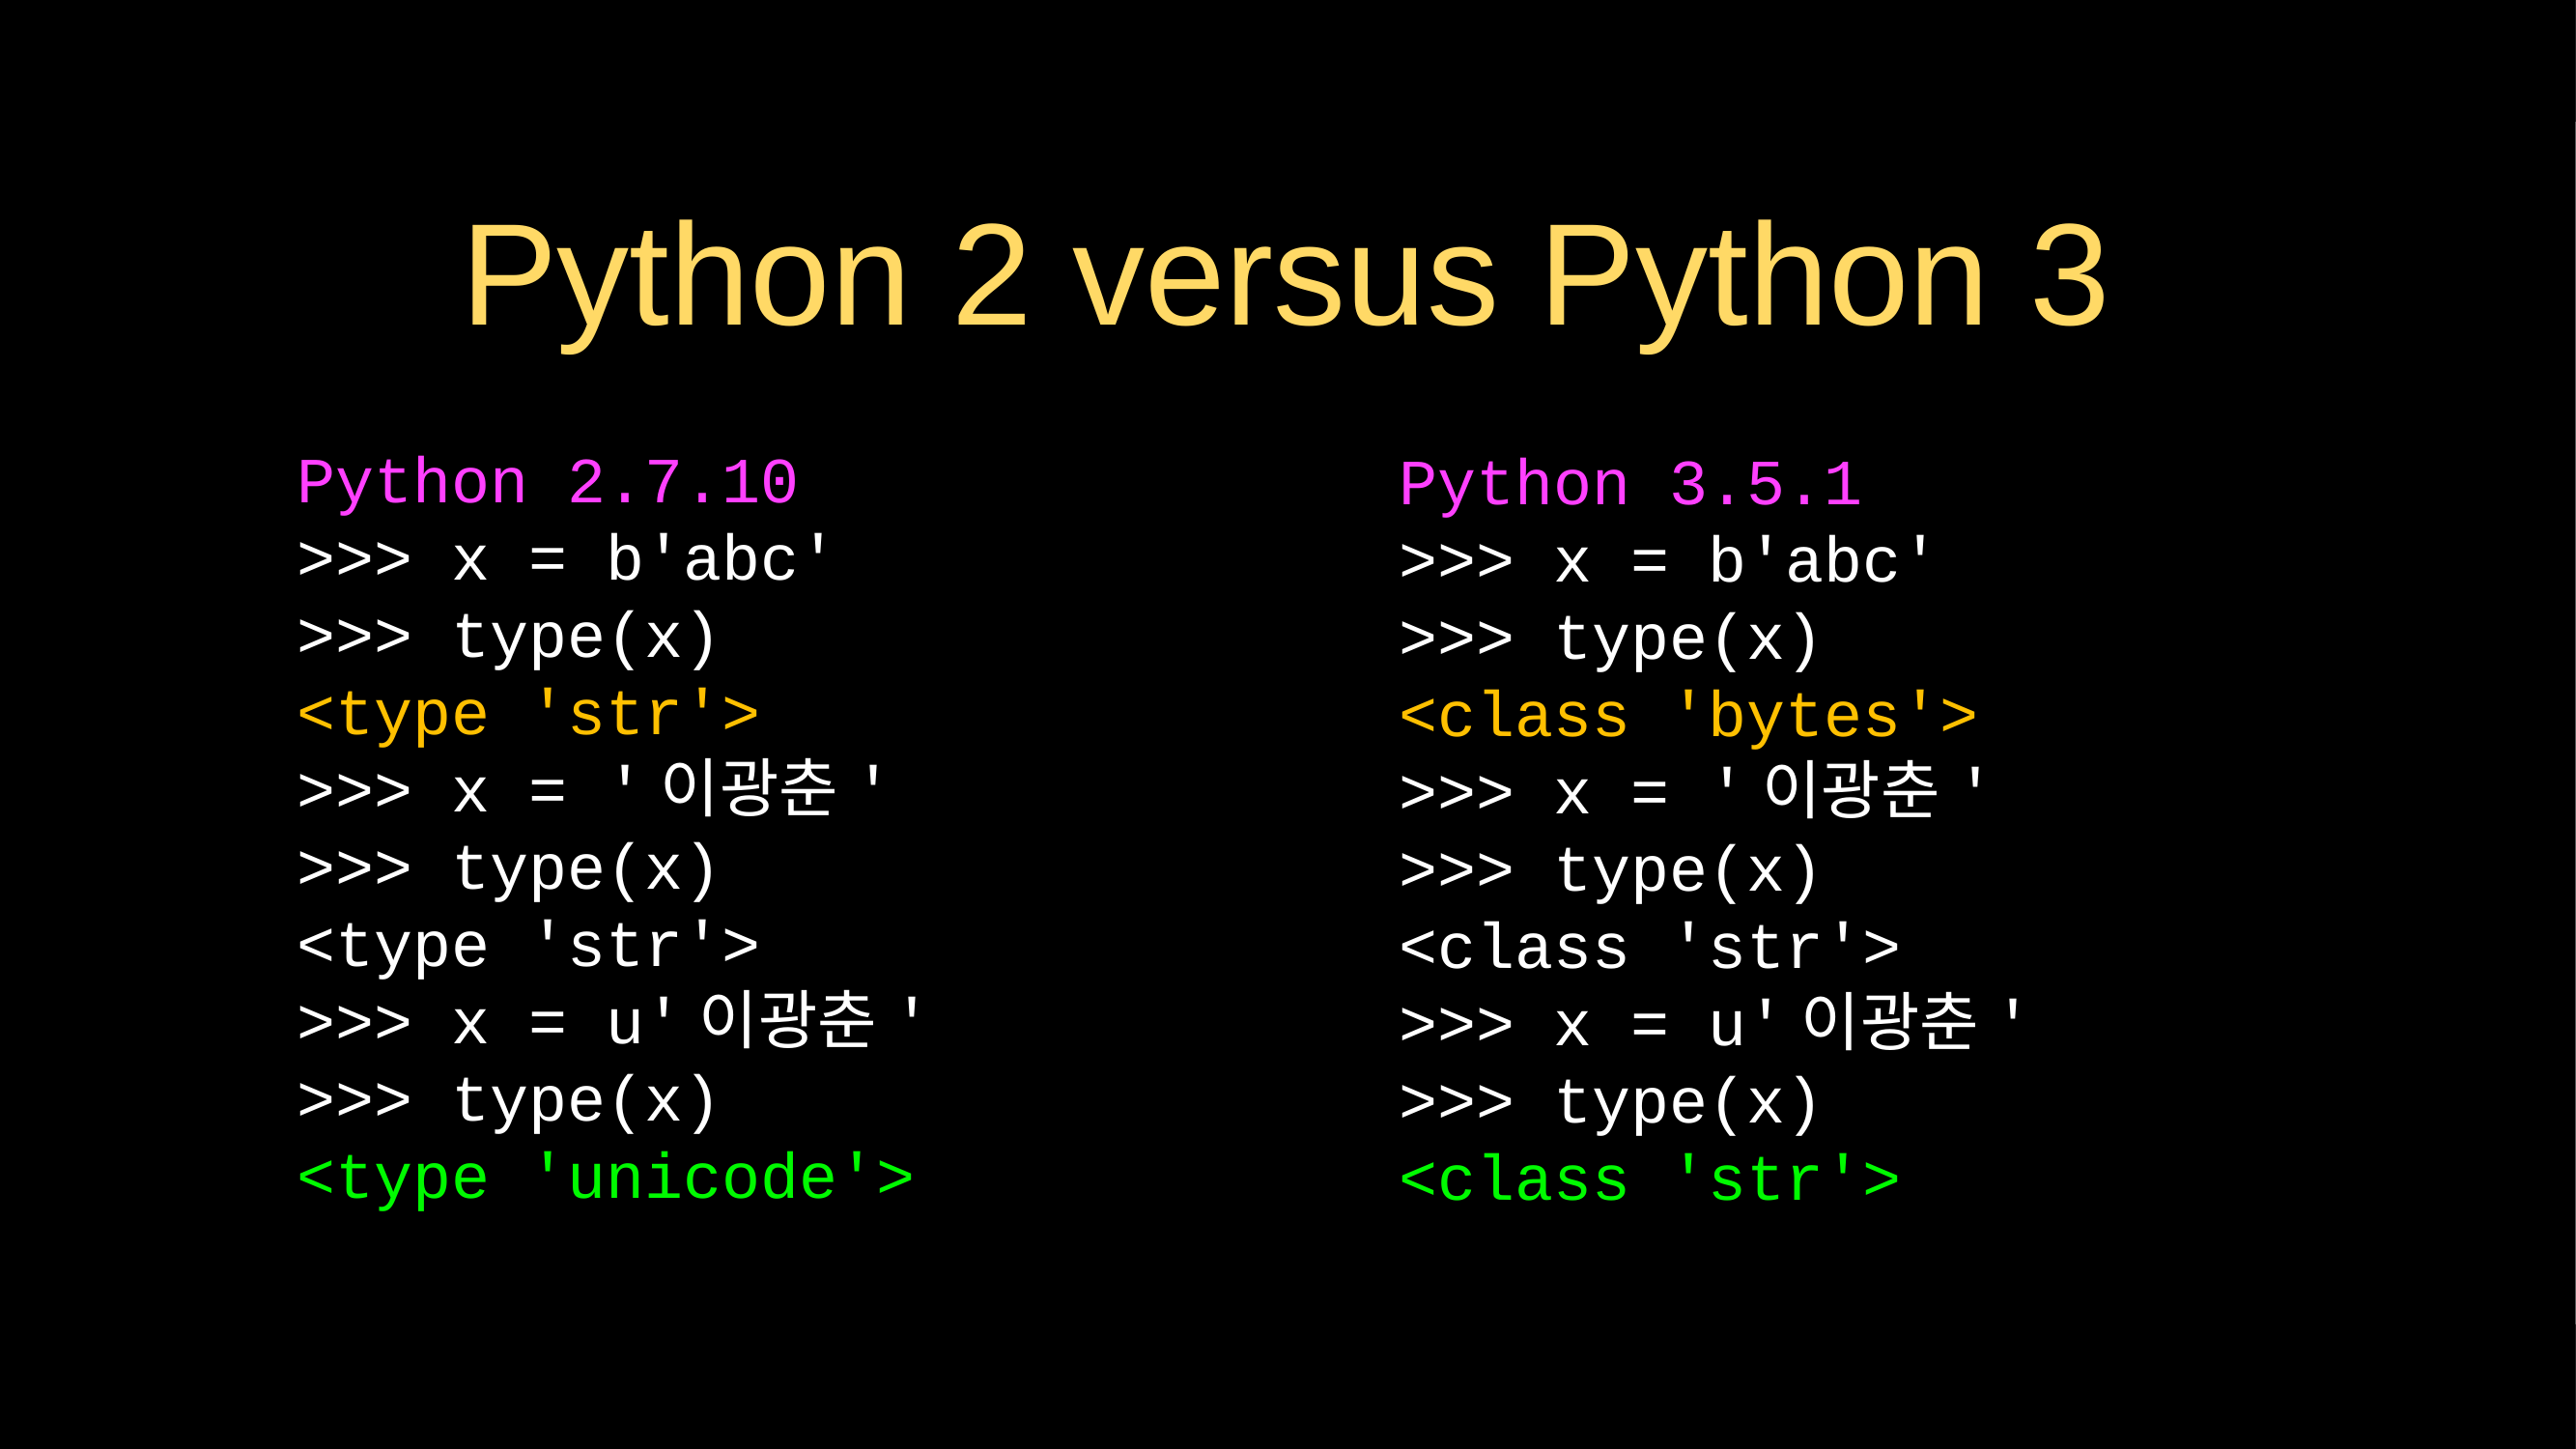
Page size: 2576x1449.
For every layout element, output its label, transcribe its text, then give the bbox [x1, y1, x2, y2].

text_box Python 3.5.1 >>> x = b'abc' >>> type(x) <class 'bytes'> >>> x = '이광춘' >>> type(x) <class 'str'> >>> x = u'이광춘' >>> type(x) <class 'str'> [1384, 433, 2166, 1221]
title Python 2 versus Python 3 [183, 131, 2391, 403]
text_box Python 2.7.10 >>> x = b'abc' >>> type(x) <type 'str'> >>> x = '이광춘' >>> type(x) <type 'str'> >>> x = u'이광춘' >>> type(x) <type 'unicode'> [283, 431, 1120, 1219]
